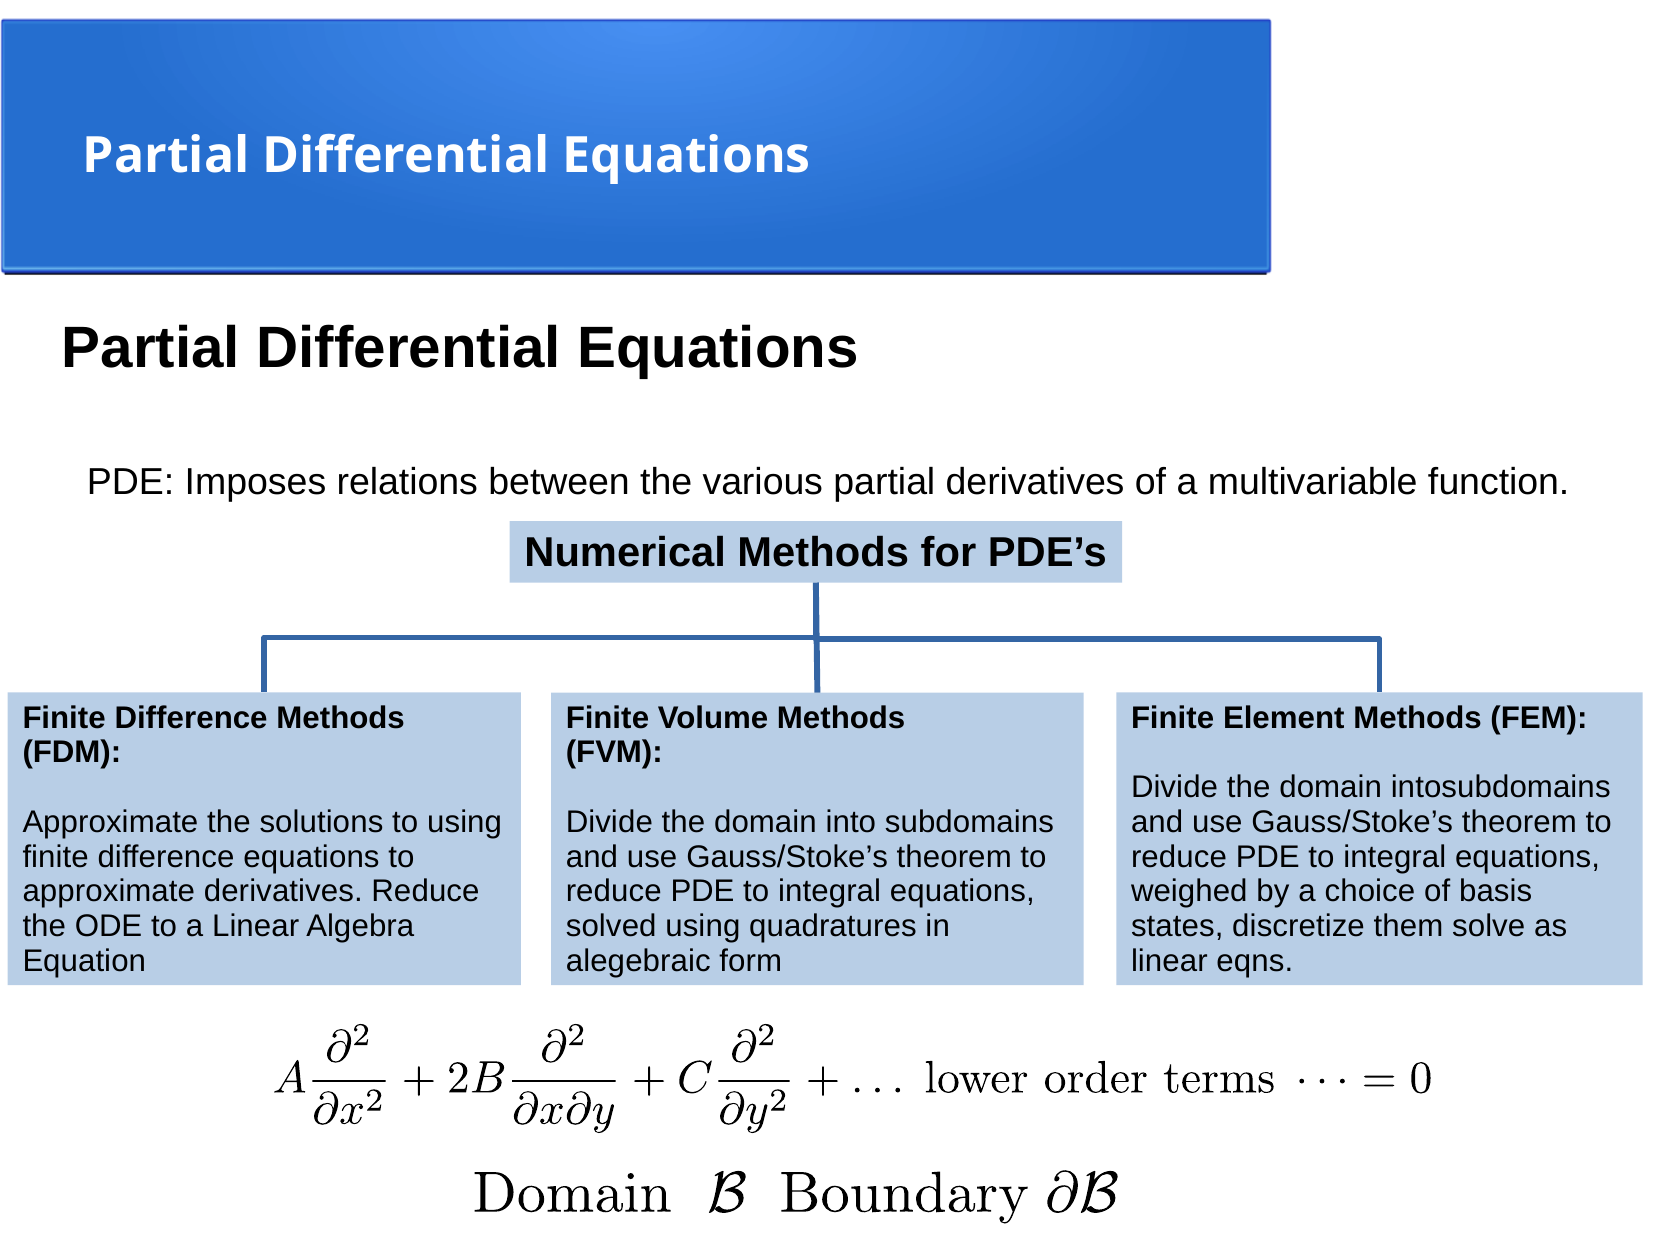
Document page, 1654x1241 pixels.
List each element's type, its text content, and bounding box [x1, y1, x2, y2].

text_box [566, 1091, 591, 1125]
text_box [1044, 1072, 1066, 1093]
text_box [403, 1065, 435, 1097]
text_box [513, 1091, 538, 1125]
text_box [883, 1186, 913, 1212]
text_box [596, 1185, 623, 1213]
text_box [999, 1186, 1028, 1224]
text_box Partial Differential Equations [82, 49, 1570, 256]
text_box [1163, 1064, 1179, 1093]
text_box [781, 1172, 818, 1212]
text_box [1182, 1072, 1200, 1093]
text_box Finite Element Methods (FEM): Divide the domain intosubdomains and use Gauss/Stoke’s theorem to reduce PDE to integral equations, weighed by a choice of basis states, discretize them solve as linear eqns. [1116, 692, 1643, 986]
text_box [449, 1062, 468, 1093]
text_box [708, 1170, 746, 1213]
text_box [627, 1173, 634, 1180]
text_box [474, 1172, 514, 1212]
text_box [327, 1029, 352, 1063]
text_box [851, 1186, 881, 1213]
text_box [354, 1023, 369, 1046]
text_box [822, 1185, 848, 1213]
text_box [959, 1072, 991, 1093]
text_box [471, 1061, 505, 1093]
text_box [1080, 1170, 1118, 1213]
text_box [367, 1089, 382, 1111]
text_box [1411, 1062, 1431, 1094]
text_box [340, 1103, 364, 1125]
text_box [991, 1072, 1010, 1093]
text_box [1202, 1072, 1218, 1093]
text_box [1111, 1072, 1129, 1093]
text_box [1220, 1072, 1257, 1093]
text_box [1085, 1060, 1109, 1093]
text_box [746, 1103, 768, 1134]
text_box [1258, 1072, 1274, 1093]
text_box [732, 1029, 757, 1063]
text_box [625, 1186, 638, 1212]
text_box [547, 1186, 594, 1212]
text_box [948, 1185, 976, 1213]
text_box [916, 1171, 945, 1213]
text_box [518, 1185, 545, 1213]
text_box PDE: Imposes relations between the various partial derivatives of a multivariable function. [72, 452, 1585, 692]
text_box [274, 1059, 306, 1093]
text_box [925, 1060, 937, 1093]
text_box PDE: Imposes relations between the various partial derivatives of a multivariable function. [72, 640, 1585, 1002]
text_box [771, 1089, 786, 1111]
text_box [569, 1023, 584, 1046]
text_box Finite Difference Methods (FDM): Approximate the solutions to using finite difference equations to approximate derivatives. Reduce the ODE to a Linear Algebra Equation [7, 692, 521, 986]
text_box [1131, 1072, 1147, 1093]
text_box Partial Differential Equations [47, 301, 1246, 692]
text_box Finite Volume Methods (FVM): Divide the domain into subdomains and use Gauss/Stoke’s theorem to reduce PDE to integral equations, solved using quadratures in alegebraic form [551, 692, 1084, 986]
text_box [1067, 1072, 1084, 1093]
text_box [633, 1065, 665, 1097]
text_box [720, 1091, 745, 1125]
text_box [977, 1186, 997, 1212]
picture [0, 17, 1275, 281]
text_box [540, 1103, 563, 1125]
text_box Numerical Methods for PDE’s [509, 521, 1123, 583]
text_box [542, 1029, 567, 1063]
text_box [314, 1091, 339, 1125]
text_box [759, 1023, 774, 1046]
text_box [1047, 1170, 1078, 1213]
text_box [938, 1072, 959, 1093]
text_box [679, 1060, 712, 1094]
text_box [592, 1103, 614, 1134]
text_box [807, 1065, 839, 1097]
text_box [1011, 1072, 1028, 1093]
text_box [641, 1186, 671, 1212]
